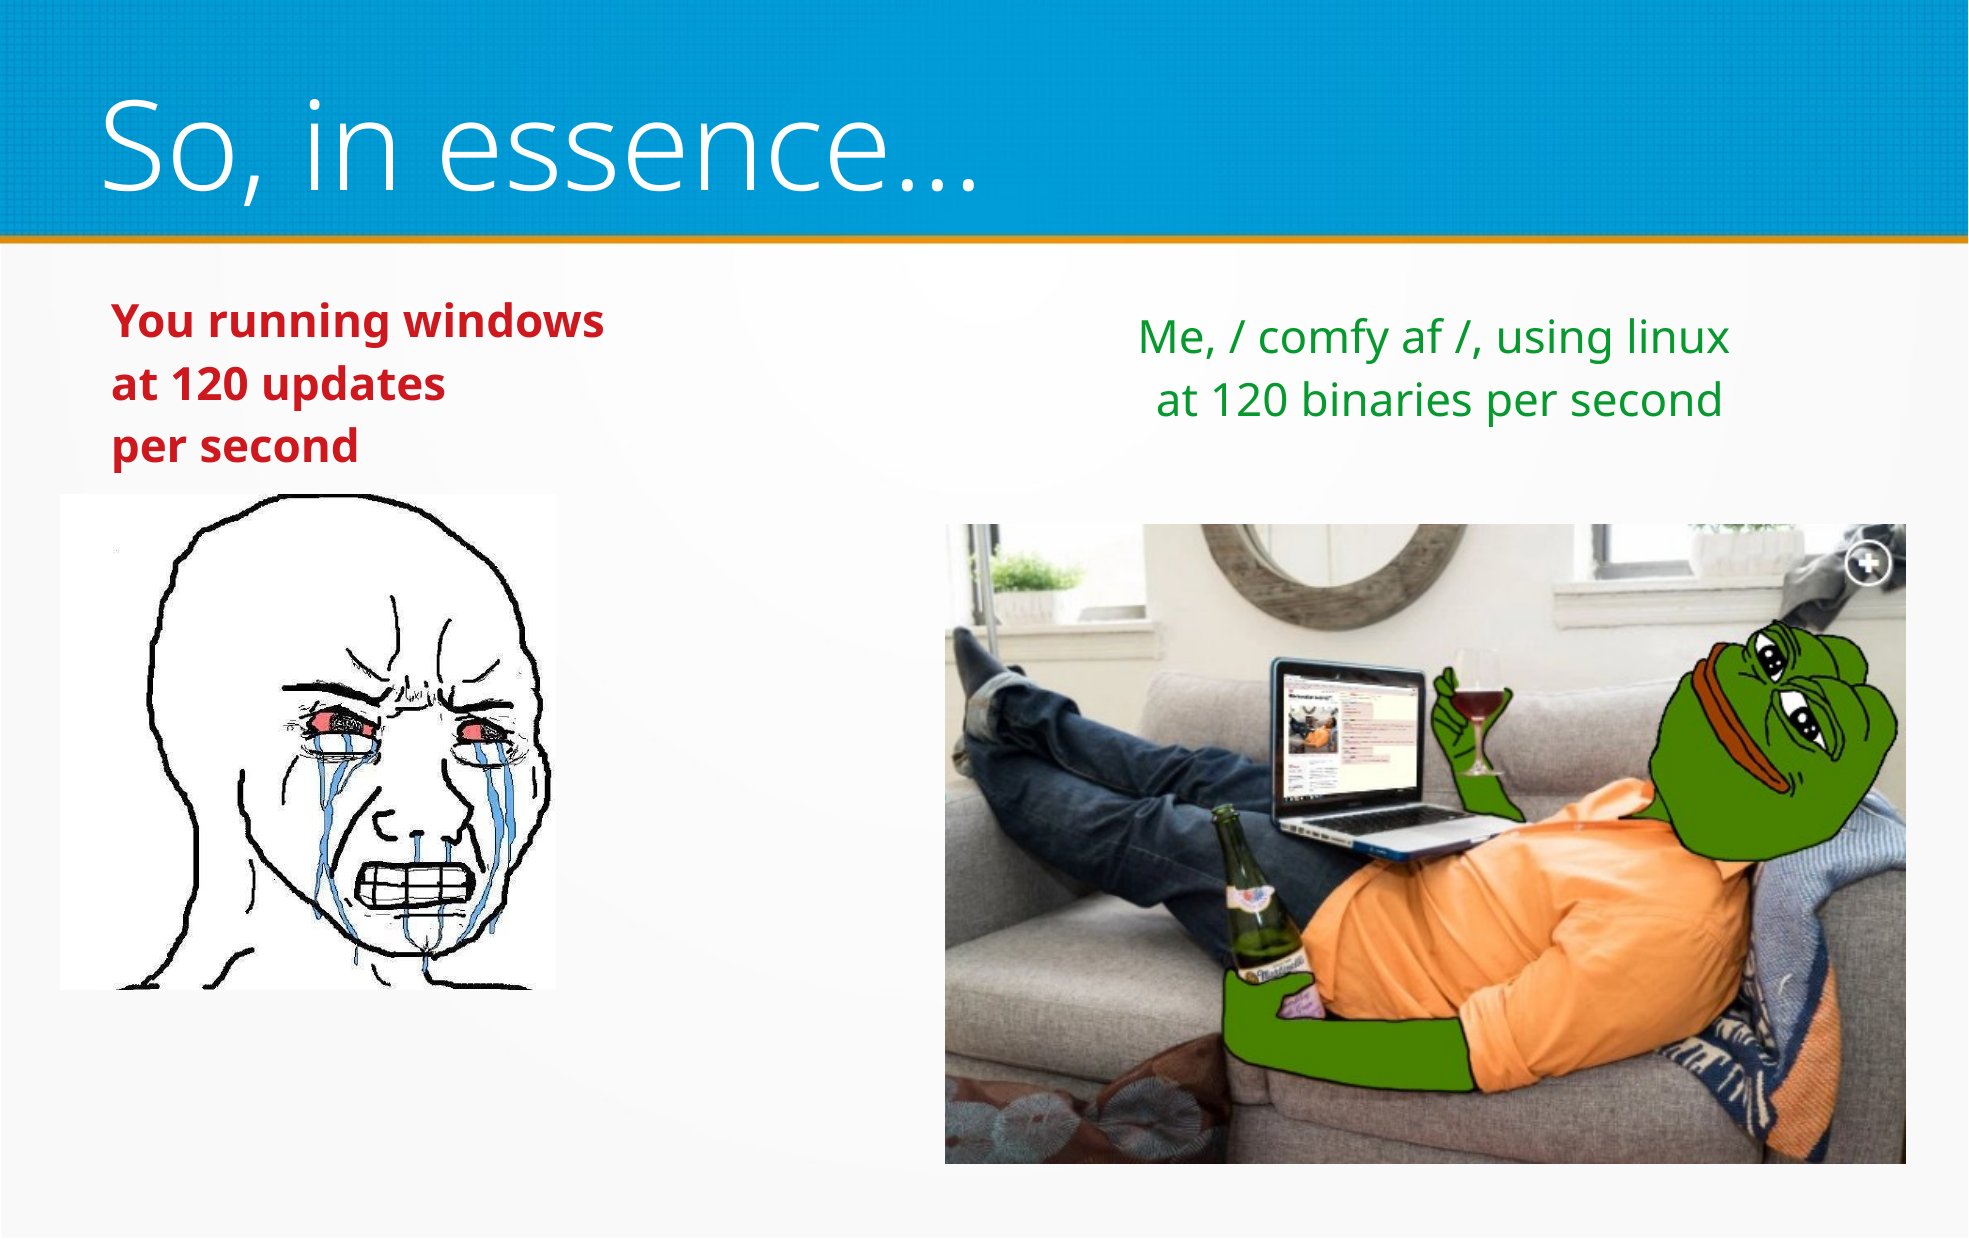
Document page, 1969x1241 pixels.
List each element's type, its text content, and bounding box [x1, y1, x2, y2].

text_box You running windows at 120 updates per second [105, 315, 451, 451]
picture [0, 233, 1969, 1241]
title So, in essence... [98, 19, 1870, 227]
text_box Me, / comfy af /, using linux at 120 binaries per second [1065, 285, 1816, 451]
